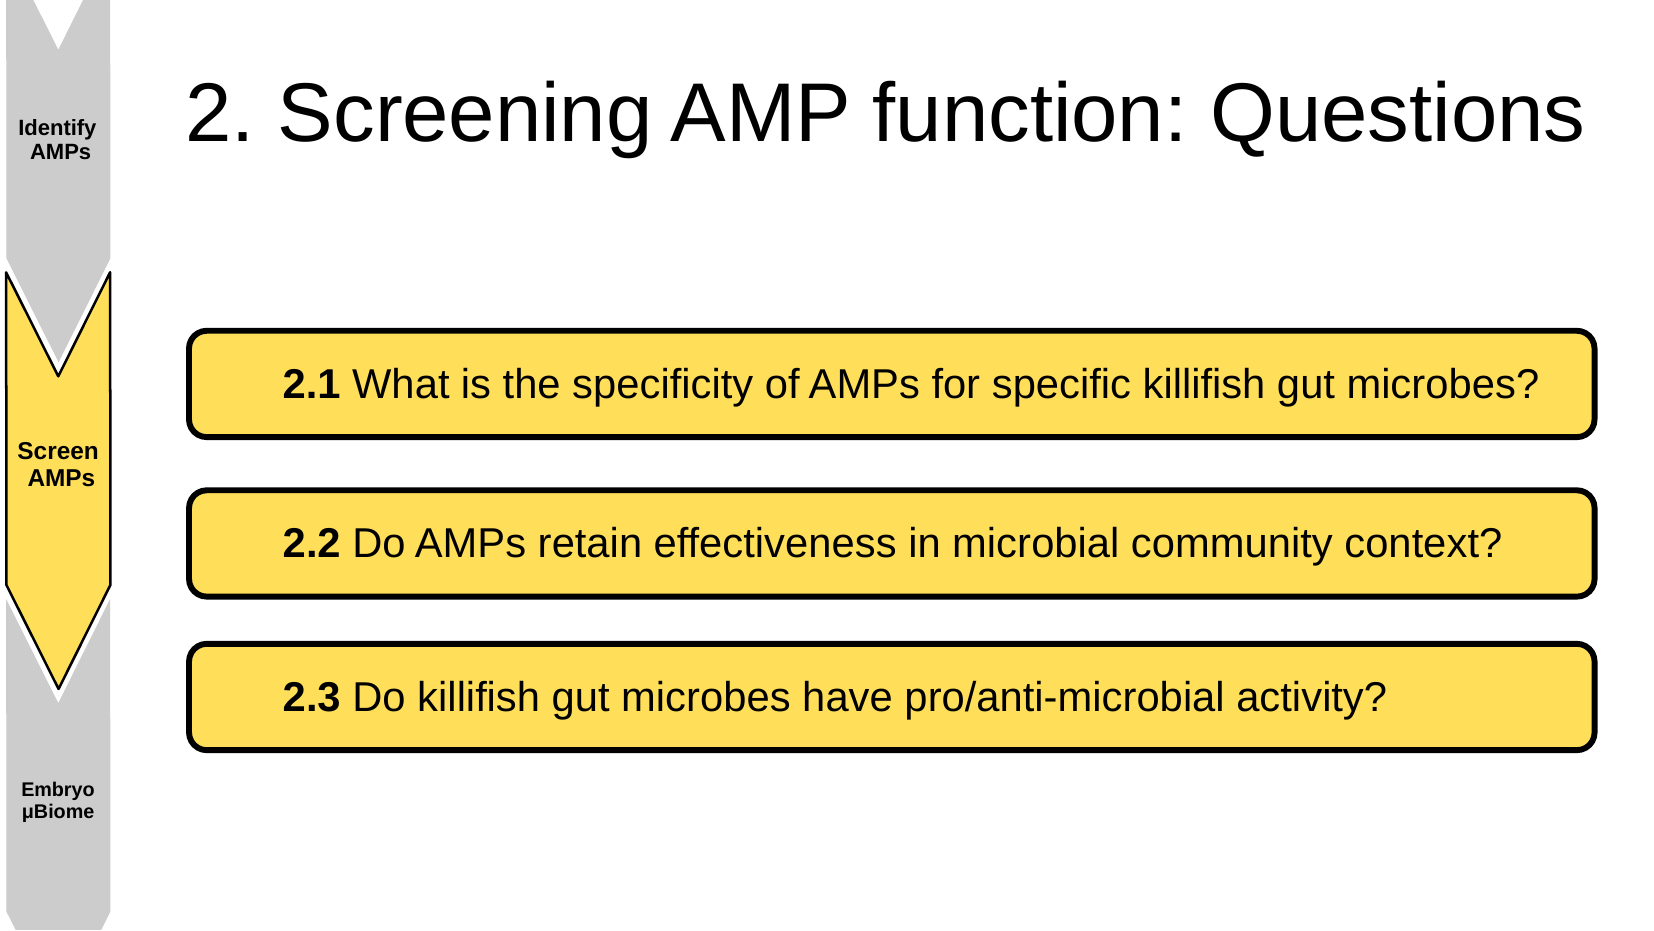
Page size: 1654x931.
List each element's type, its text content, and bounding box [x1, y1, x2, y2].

picture [0, 0, 546, 931]
text_box 2.3 Do killifish gut microbes have pro/anti-microbial activity? [546, 643, 1595, 751]
title 2. Screening AMP function: Questions [546, 35, 1595, 191]
text_box 2.2 Do AMPs retain effectiveness in microbial community context? [546, 490, 1595, 597]
text_box 2.1 What is the specificity of AMPs for specific killifish gut microbes? [546, 330, 1595, 438]
